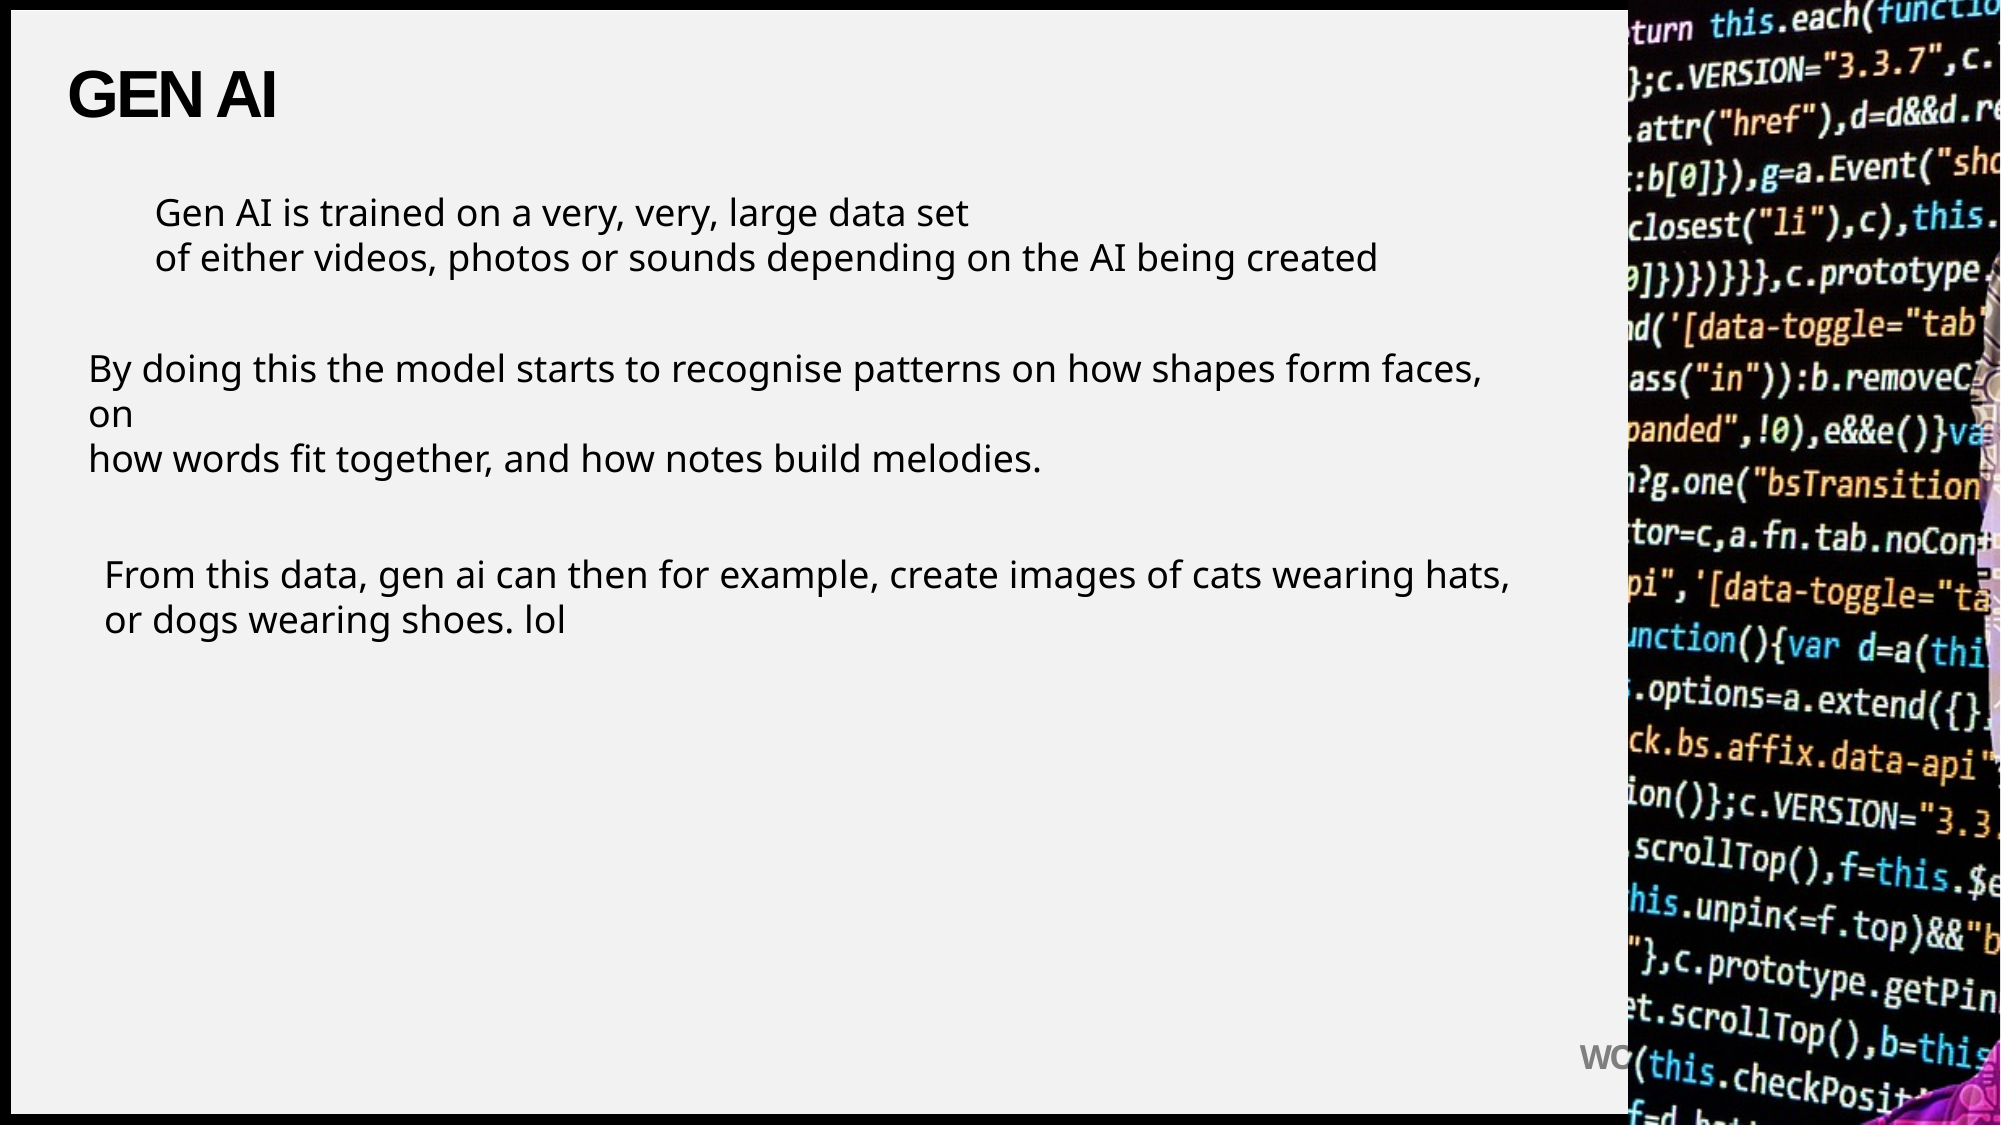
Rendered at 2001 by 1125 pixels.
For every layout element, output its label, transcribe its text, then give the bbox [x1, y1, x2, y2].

text_box Gen AI is trained on a very, very, large data set of either videos, photos or sounds depending on the AI being created [139, 181, 1280, 288]
text_box From this data, gen ai can then for example, create images of cats wearing hats, or dogs wearing shoes. lol [89, 543, 1555, 650]
text_box By doing this the model starts to recognise patterns on how shapes form faces, on how words fit together, and how notes build melodies. [73, 337, 1539, 444]
title GEN AI [67, 60, 1577, 132]
picture [1628, 0, 2000, 1125]
